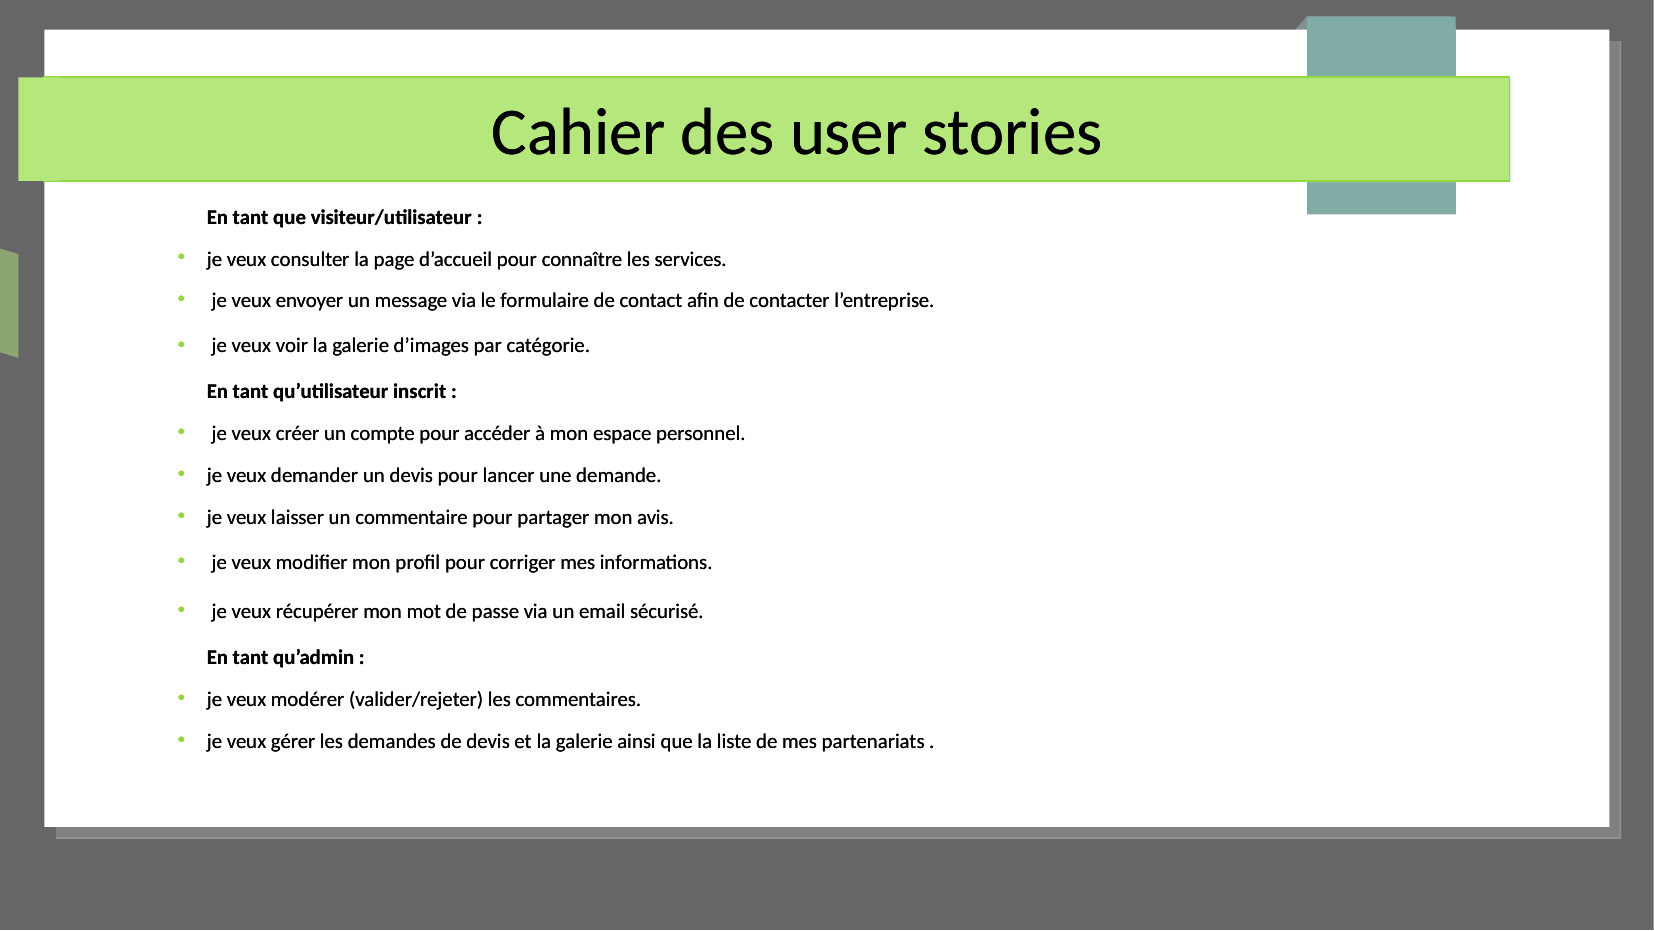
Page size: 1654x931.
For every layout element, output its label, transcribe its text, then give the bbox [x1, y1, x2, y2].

title Cahier des user stories [88, 76, 1506, 180]
list En tant que visiteur/utilisateur : je veux consulter la page d’accueil pour connaître les services. je veux envoyer un message via le formulaire de contact afin de contacter l’entreprise. je veux voir la galerie d’images par catégorie. En tant qu’utilisateur inscrit : je veux créer un compte pour accéder à mon espace personnel. je veux demander un devis pour lancer une demande. je veux laisser un commentaire pour partager mon avis. je veux modifier mon profil pour corriger mes informations. je veux récupérer mon mot de passe via un email sécurisé. En tant qu’admin : je veux modérer (valider/rejeter) les commentaires. je veux gérer les demandes de devis et la galerie ainsi que la liste de mes partenariats . [88, 208, 1565, 799]
